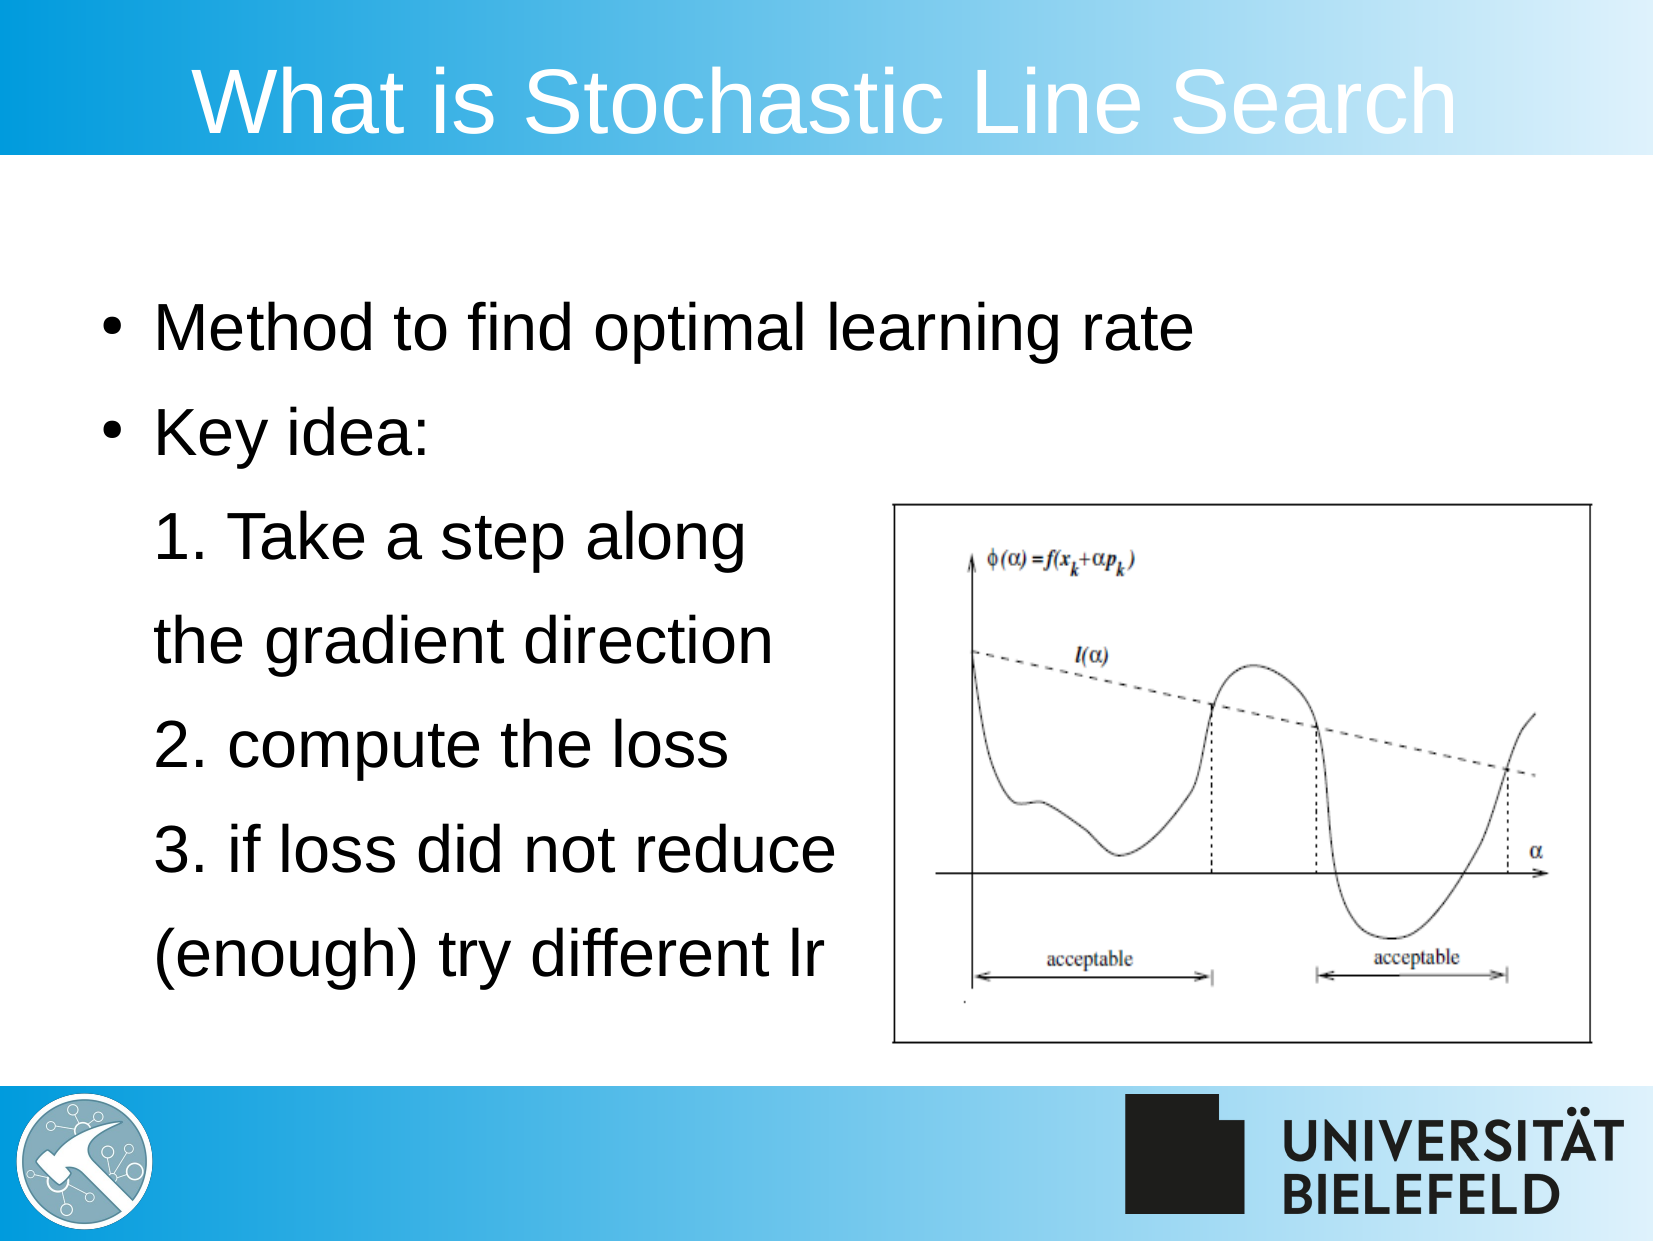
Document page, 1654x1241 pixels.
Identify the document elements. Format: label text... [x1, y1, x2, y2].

title What is Stochastic Line Search [82, 49, 1571, 155]
list Method to find optimal learning rate Key idea: 1. Take a step along the gradient direction 2. compute the loss 3. if loss did not reduce (enough) try different lr [82, 290, 1571, 1010]
picture [17, 1086, 153, 1241]
picture [870, 483, 1621, 1066]
picture [1125, 1094, 1624, 1214]
